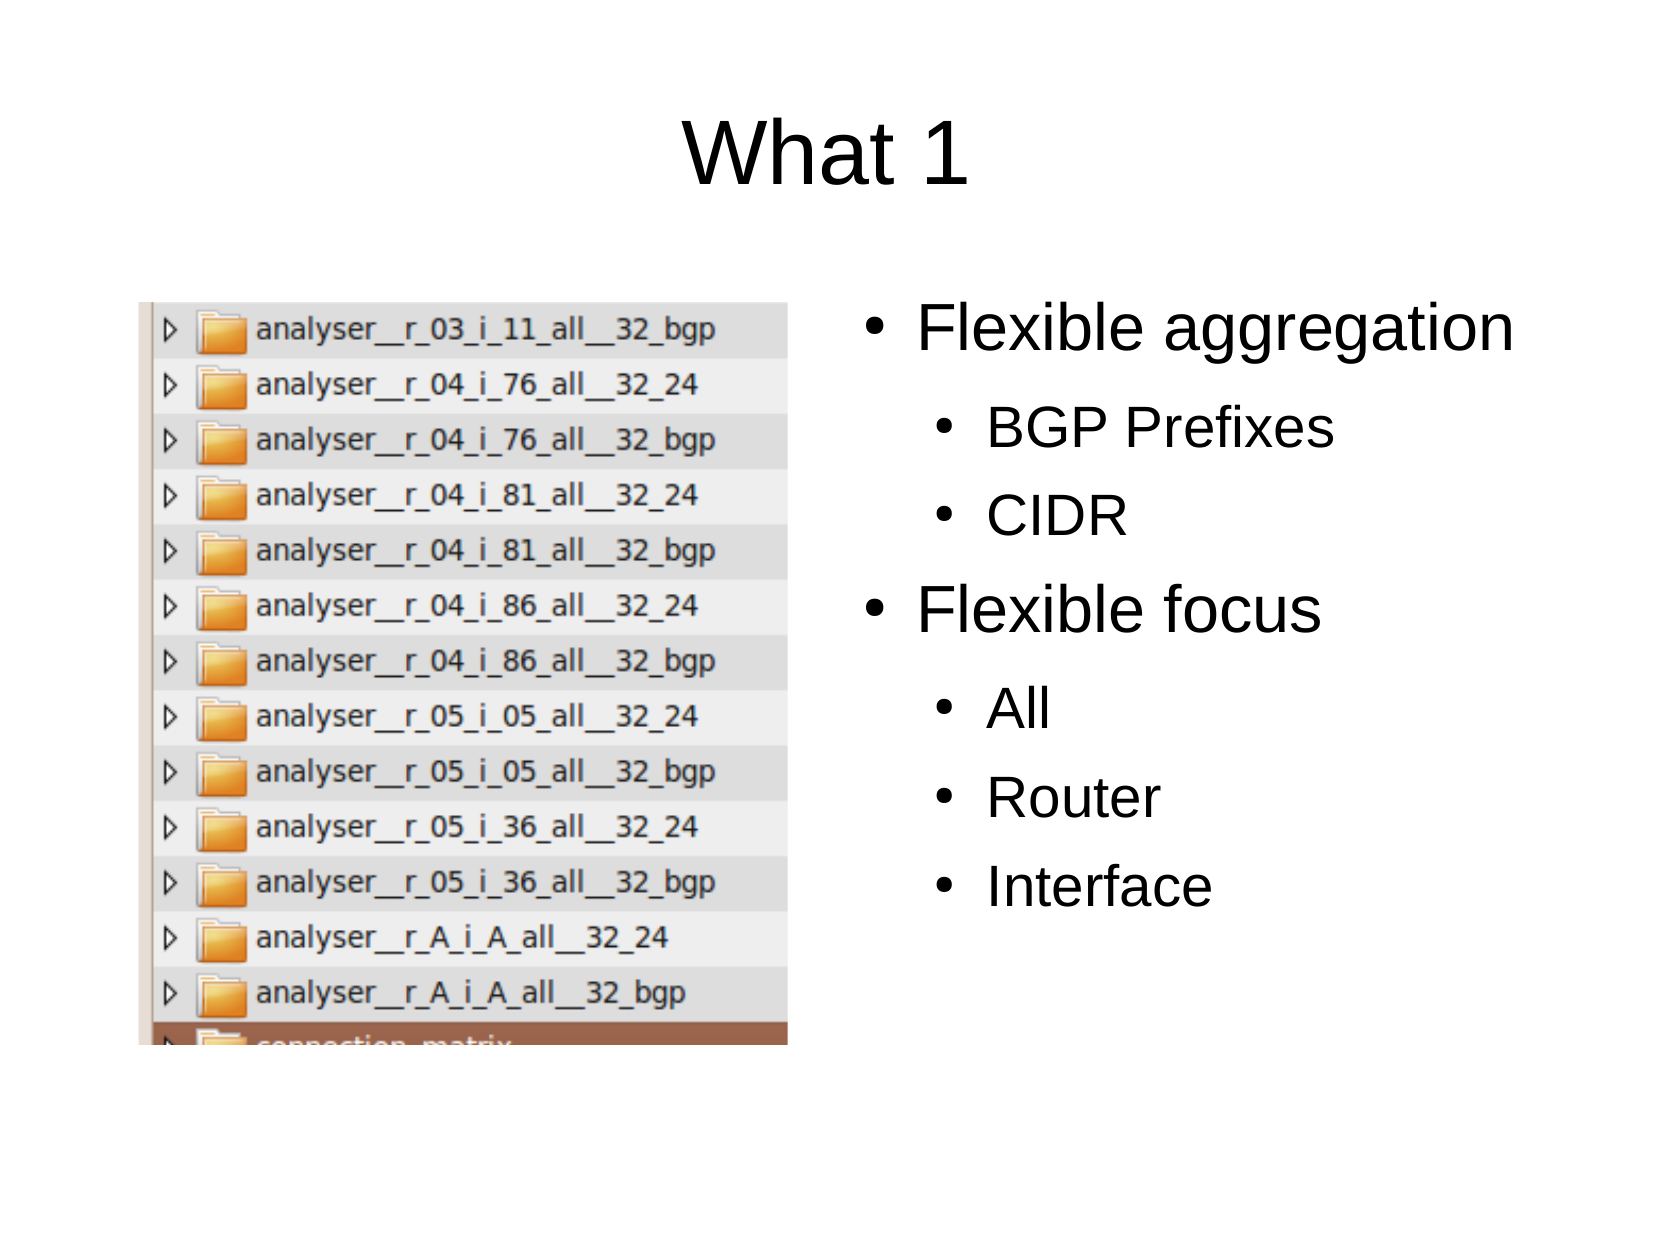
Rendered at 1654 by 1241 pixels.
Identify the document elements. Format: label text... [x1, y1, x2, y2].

picture [112, 302, 788, 1045]
title What 1 [82, 49, 1571, 257]
list Flexible aggregation BGP Prefixes CIDR Flexible focus All Router Interface [845, 290, 1572, 1109]
